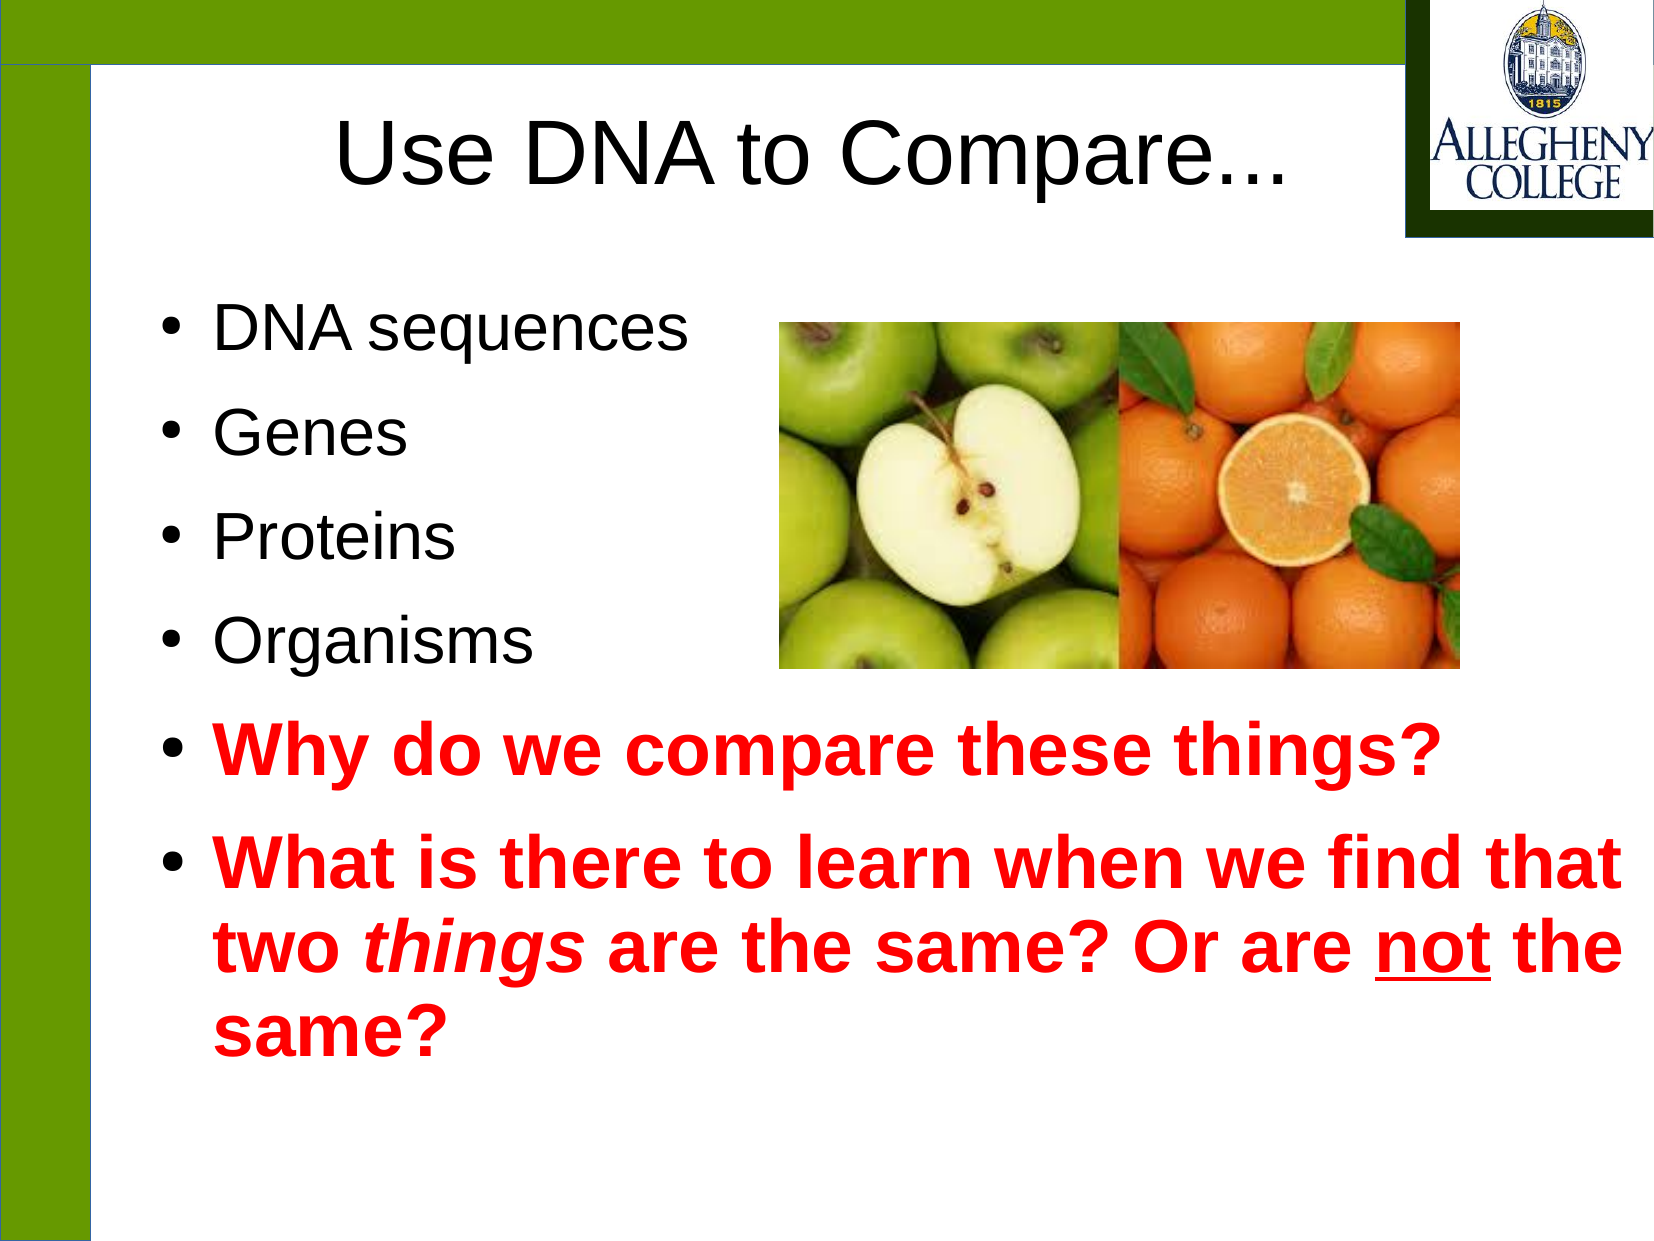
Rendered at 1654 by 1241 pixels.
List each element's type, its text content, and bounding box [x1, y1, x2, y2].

title Use DNA to Compare... [112, 65, 1515, 257]
picture [779, 322, 1460, 669]
text_box [0, 0, 1654, 1241]
picture [1430, 0, 1654, 210]
list DNA sequences Genes Proteins Organisms Why do we compare these things? What is there to learn when we find that two things are the same? Or are not the same? [141, 290, 1630, 1141]
